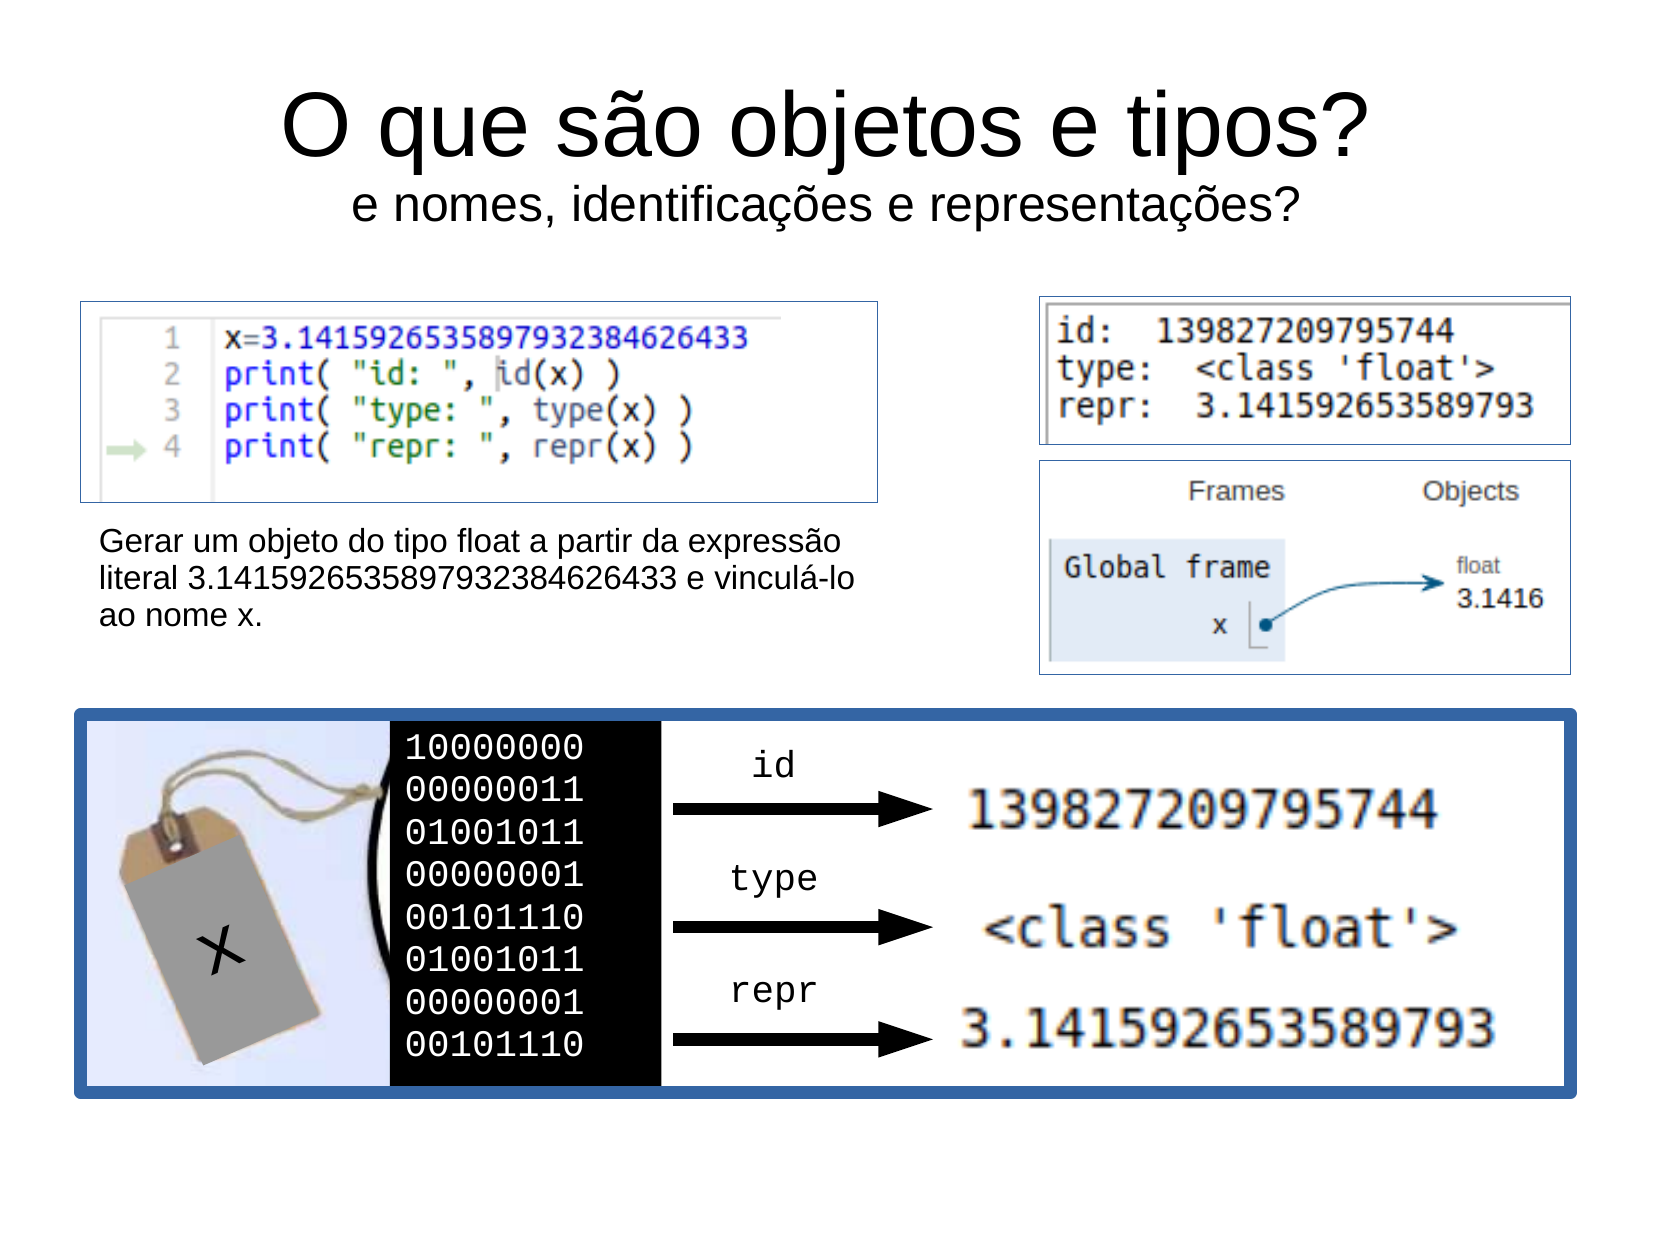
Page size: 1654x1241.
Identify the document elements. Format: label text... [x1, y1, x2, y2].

text_box Gerar um objeto do tipo float a partir da expressão literal 3.1415926535897932384626433 e vinculá-lo ao nome x. [84, 515, 886, 641]
text_box type [732, 832, 815, 928]
text_box 10000000 00000011 01001011 00000001 00101110 01001011 00000001 00101110 [389, 721, 662, 1086]
picture [944, 891, 1503, 957]
picture [1039, 460, 1571, 675]
picture [87, 721, 389, 1086]
text_box id [732, 721, 815, 815]
text_box type [802, 881, 815, 888]
picture [80, 301, 878, 503]
picture [944, 779, 1524, 839]
picture [944, 998, 1548, 1086]
picture [1039, 296, 1571, 445]
title O que são objetos e tipos? e nomes, identificações e representações? [82, 49, 1571, 257]
text_box repr [732, 944, 816, 1040]
text_box x [124, 834, 319, 1066]
